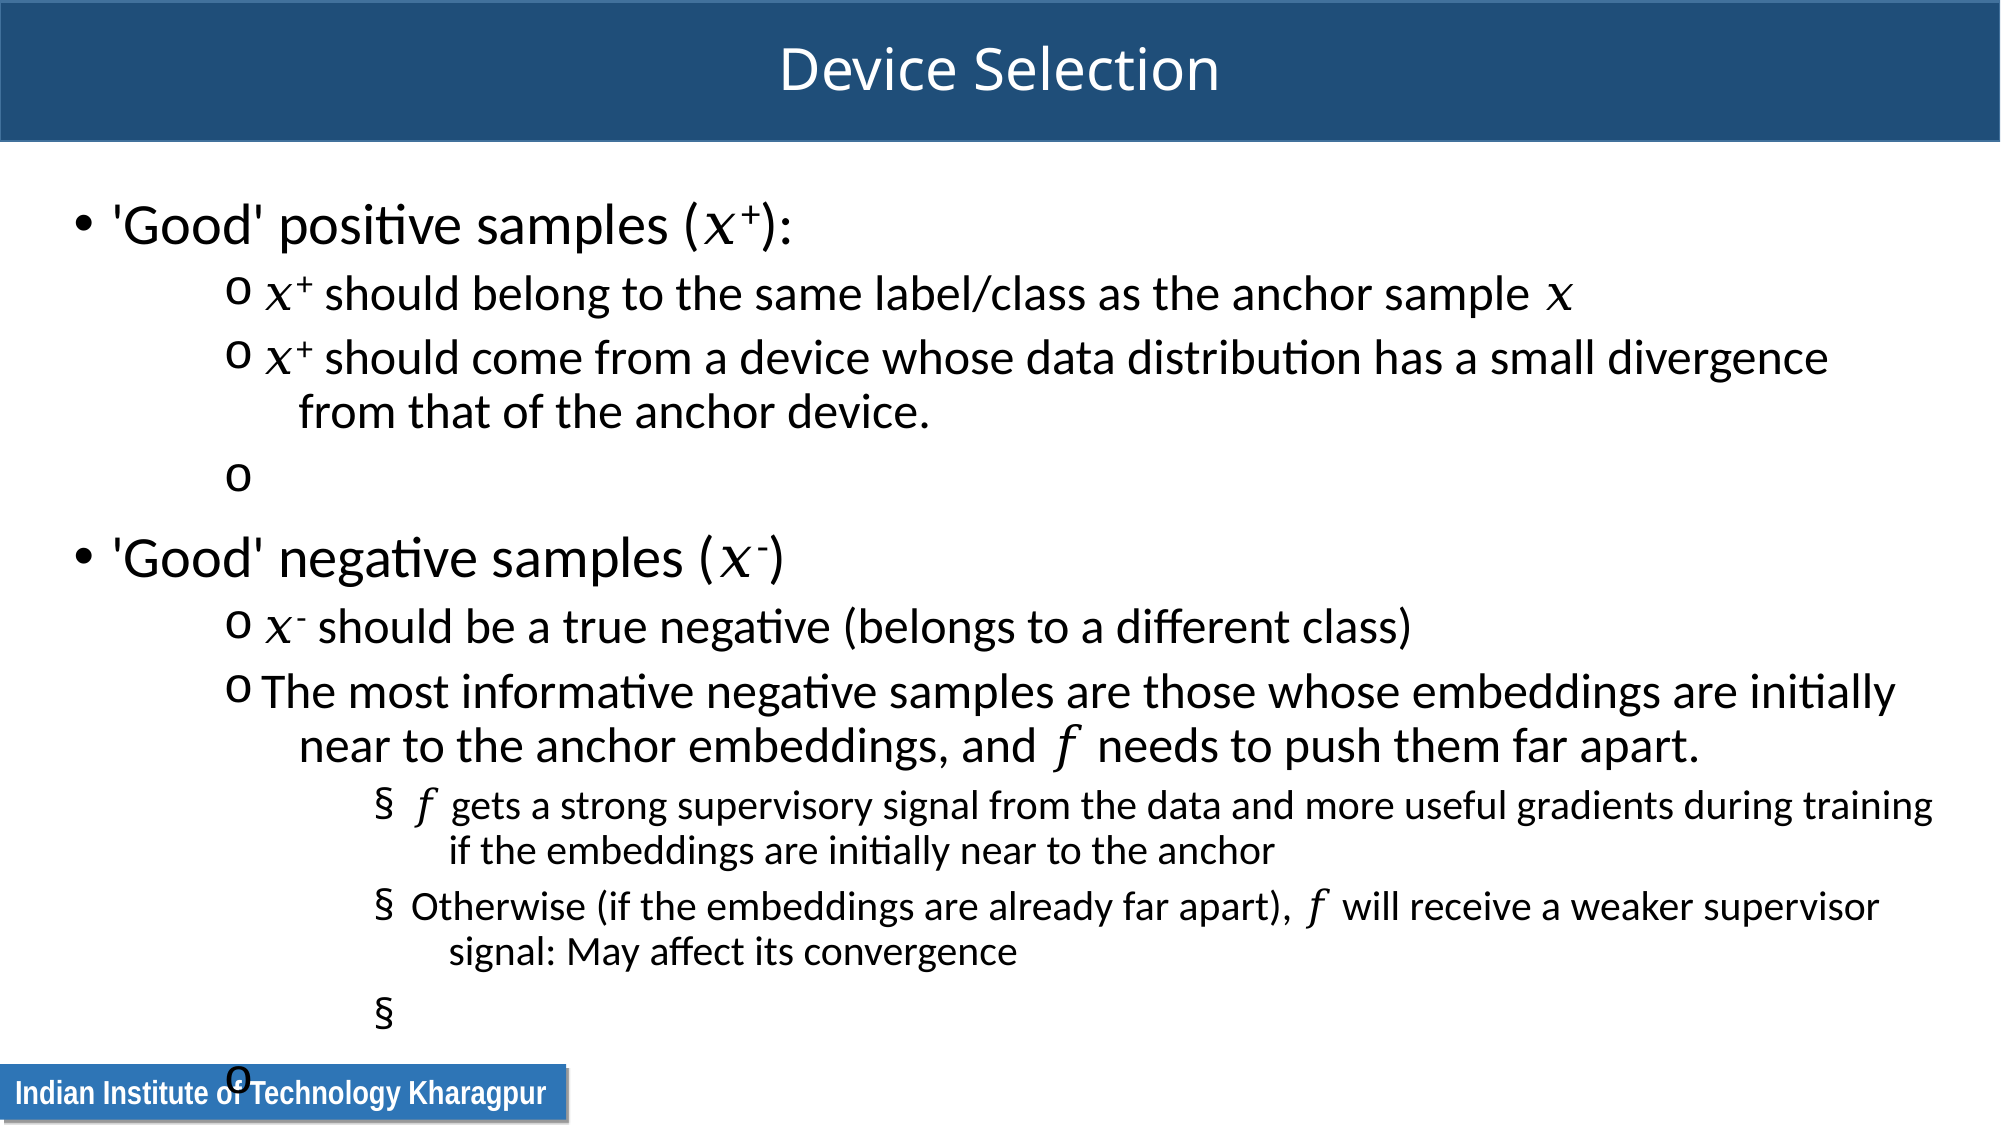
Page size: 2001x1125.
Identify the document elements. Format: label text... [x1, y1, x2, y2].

list 'Good' positive samples (𝑥+): 𝑥+ should belong to the same label/class as the anchor sample 𝑥 𝑥+ should come from a device whose data distribution has a small divergence from that of the anchor device. 'Good' negative samples (𝑥-) 𝑥- should be a true negative (belongs to a different class) The most informative negative samples are those whose embeddings are initially near to the anchor embeddings, and 𝑓 needs to push them far apart. 𝑓 gets a strong supervisory signal from the data and more useful gradients during training if the embeddings are initially near to the anchor Otherwise (if the embeddings are already far apart), 𝑓 will receive a weaker supervisor signal: May affect its convergence [58, 186, 1954, 1065]
title Device Selection [0, 1, 2000, 141]
